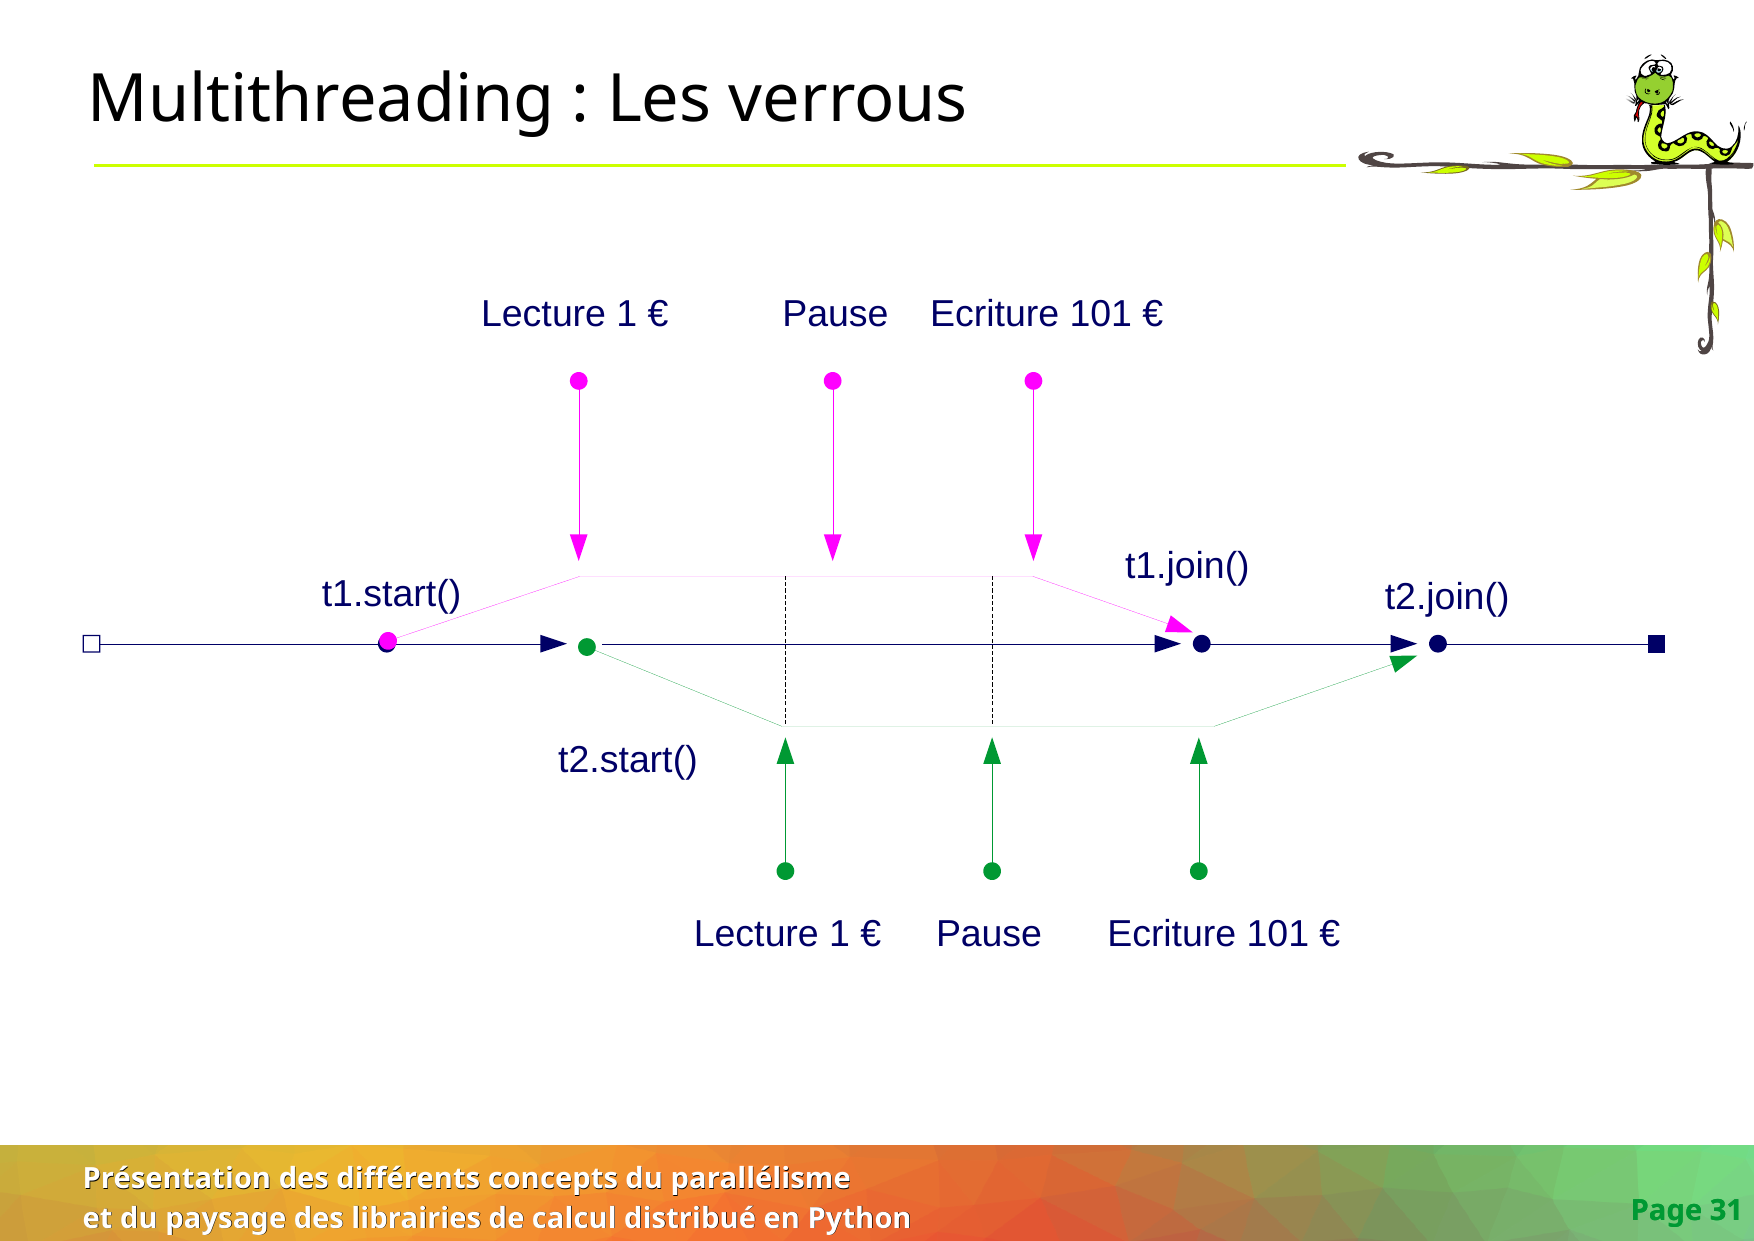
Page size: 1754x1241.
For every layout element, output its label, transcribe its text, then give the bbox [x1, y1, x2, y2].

text_box [791, 581, 1016, 738]
text_box t1.start() [307, 558, 477, 672]
text_box Pause [767, 277, 910, 350]
text_box t2.start() [543, 723, 713, 837]
title Multithreading : Les verrous [87, 31, 1667, 160]
text_box Ecriture 101 € [1092, 897, 1371, 1012]
picture [0, 1145, 1754, 1241]
text_box t1.join() [1110, 530, 1280, 644]
text_box Ecriture 101 € [915, 277, 1193, 392]
text_box t2.join() [1370, 561, 1540, 675]
text_box Pause [921, 897, 1092, 970]
text_box Lecture 1 € [466, 277, 691, 350]
text_box Lecture 1 € [679, 897, 904, 970]
